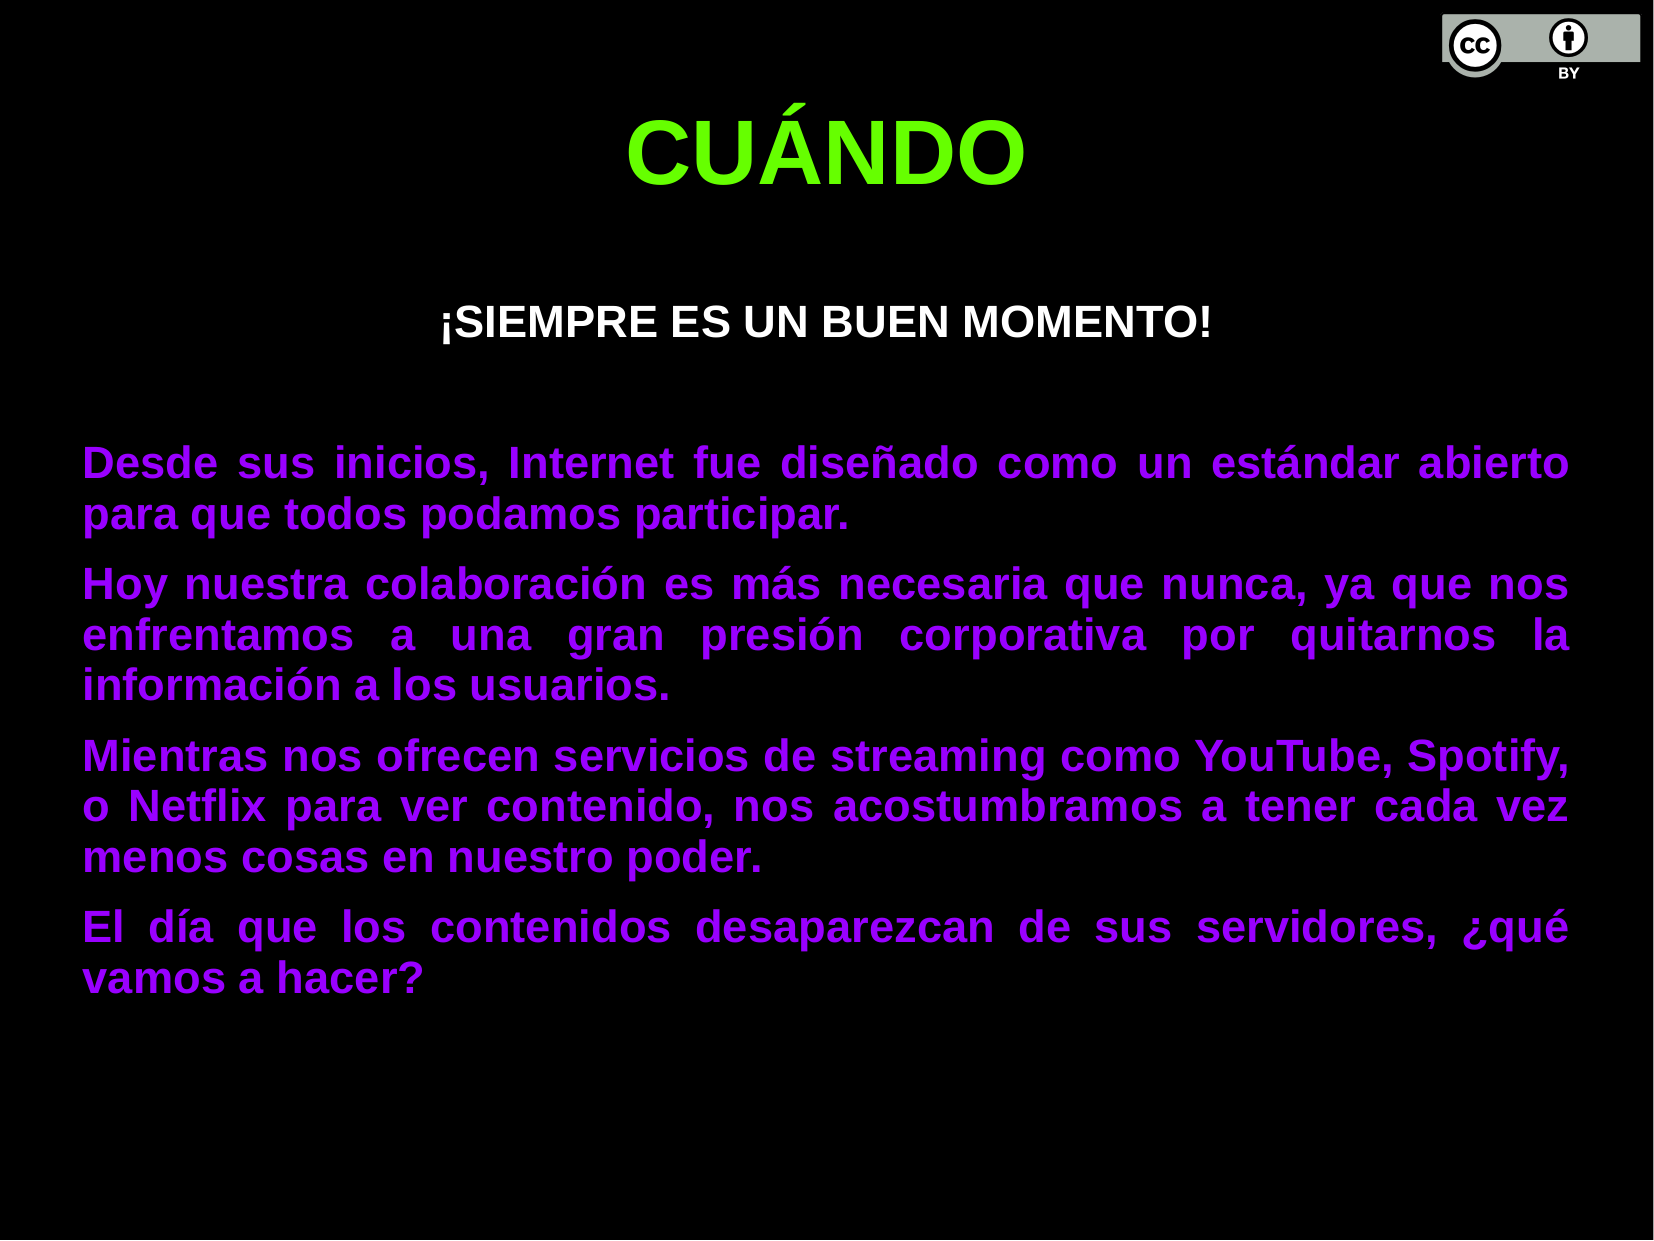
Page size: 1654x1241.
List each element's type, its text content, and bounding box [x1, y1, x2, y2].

list ¡SIEMPRE ES UN BUEN MOMENTO! Desde sus inicios, Internet fue diseñado como un estándar abierto para que todos podamos participar. Hoy nuestra colaboración es más necesaria que nunca, ya que nos enfrentamos a una gran presión corporativa por quitarnos la información a los usuarios. Mientras nos ofrecen servicios de streaming como YouTube, Spotify, o Netflix para ver contenido, nos acostumbramos a tener cada vez menos cosas en nuestro poder. El día que los contenidos desaparezcan de sus servidores, ¿qué vamos a hacer? [82, 290, 1571, 1010]
title CUÁNDO [82, 49, 1571, 257]
picture [1440, 12, 1642, 83]
